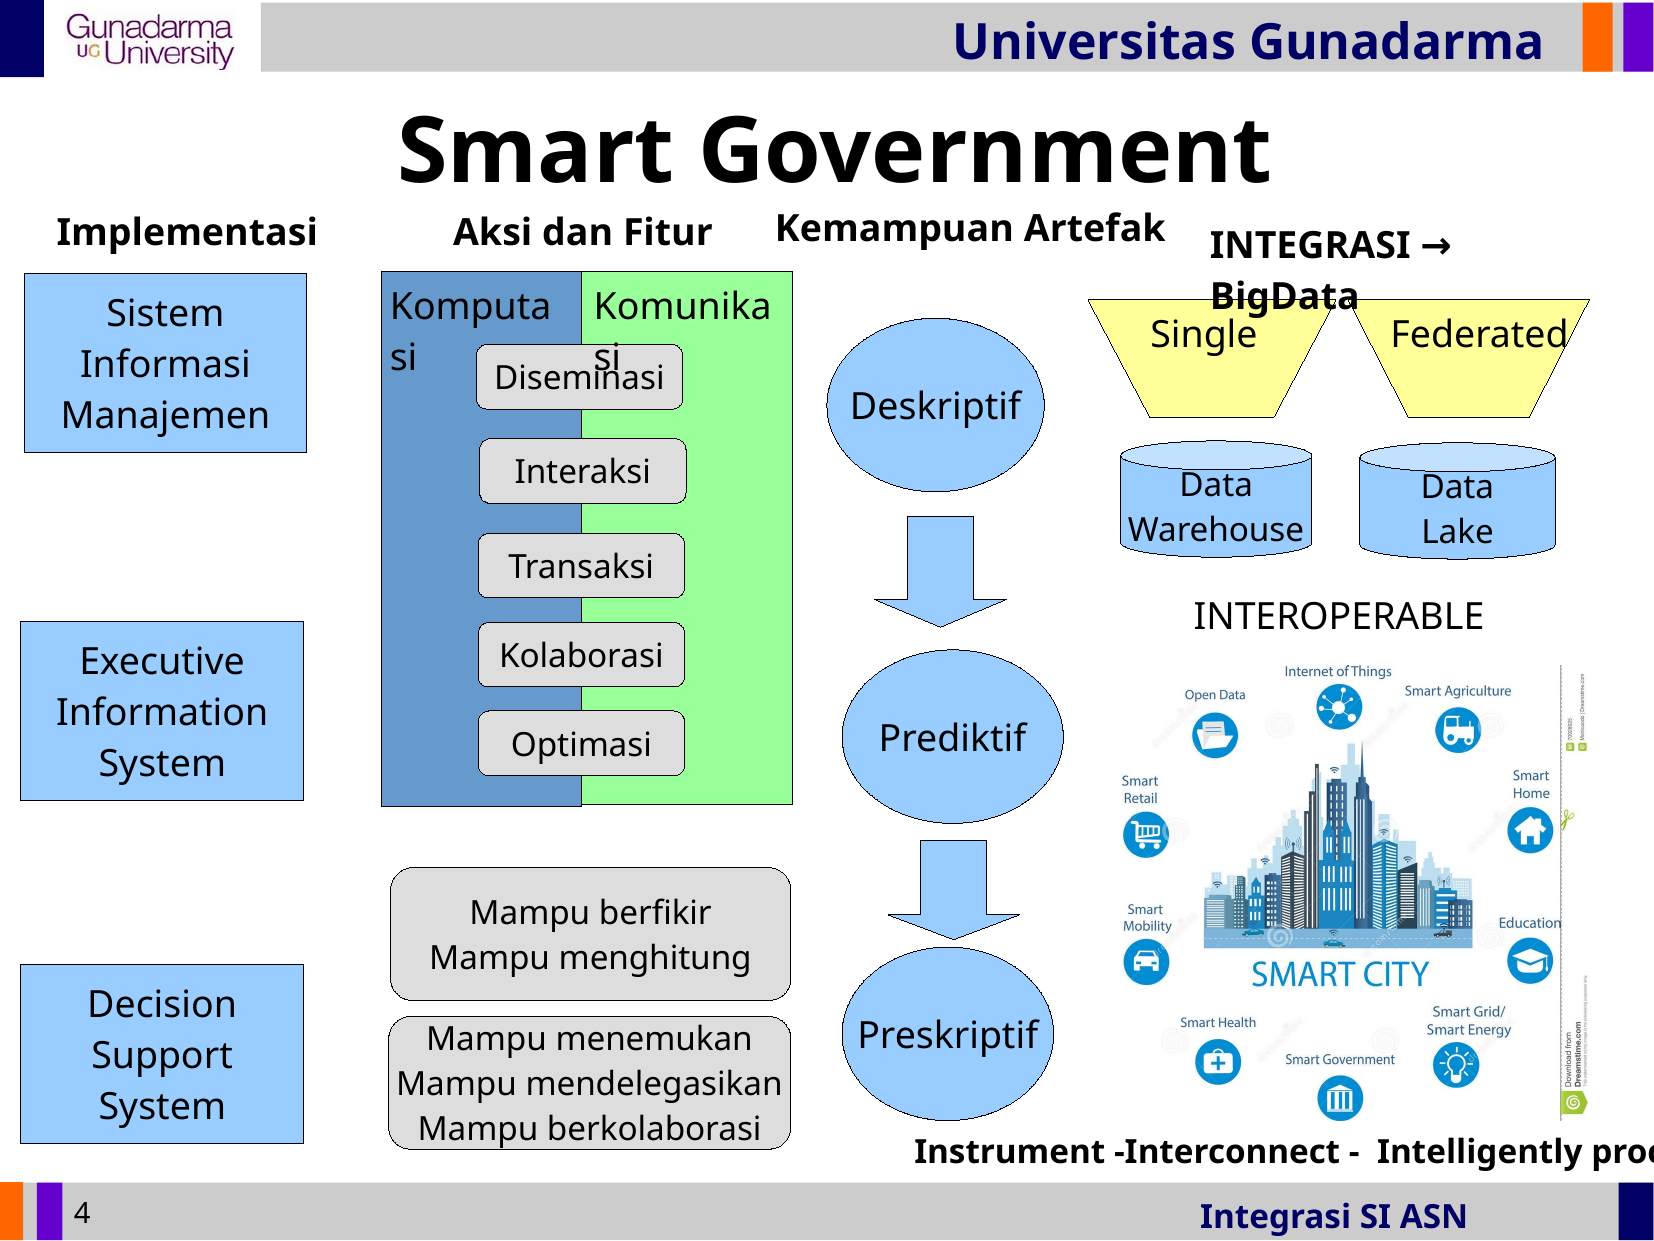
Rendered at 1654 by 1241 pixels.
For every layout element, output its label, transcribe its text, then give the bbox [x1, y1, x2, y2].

text_box Sistem Informasi Manajemen [24, 273, 307, 453]
text_box Single [1135, 299, 1276, 360]
text_box Implementasi [41, 197, 303, 258]
text_box Data Lake [1359, 458, 1556, 560]
text_box Kemampuan Artefak [760, 193, 1141, 254]
text_box Pengembangan Sistem A [1120, 440, 1312, 470]
text_box [1329, 299, 1336, 305]
text_box Aksi dan Fitur [438, 197, 702, 258]
text_box Transaksi [478, 533, 685, 598]
text_box Mampu berfikir Mampu menghitung [390, 867, 791, 1001]
text_box [1279, 299, 1289, 304]
text_box Deskriptif [826, 318, 1045, 492]
text_box Interaksi [479, 438, 687, 504]
picture [1326, 1085, 1352, 1111]
text_box INTEROPERABLE [1178, 581, 1538, 643]
text_box Komputasi [374, 271, 578, 377]
text_box [1088, 299, 1331, 418]
text_box Data Warehouse [1120, 457, 1312, 558]
text_box [1379, 360, 1559, 418]
picture [65, 0, 235, 70]
title Smart Government [78, 84, 1592, 211]
text_box Komunikasi [578, 271, 801, 377]
text_box [874, 516, 1007, 628]
text_box [1352, 299, 1375, 352]
text_box Diseminasi [476, 377, 683, 410]
text_box Pengembangan Sistem B [1359, 442, 1556, 472]
text_box Federated [1375, 299, 1590, 360]
text_box Executive Information System [20, 621, 304, 801]
text_box Kolaborasi [478, 622, 685, 687]
text_box Mampu menemukan Mampu mendelegasikan Mampu berkolaborasi [388, 1016, 791, 1150]
text_box Preskriptif [842, 947, 1054, 1120]
text_box [381, 377, 793, 807]
text_box INTEGRASI → BigData [1195, 210, 1626, 273]
text_box Instrument -Interconnect - Intelligently process [899, 1120, 1653, 1176]
text_box Prediktif [842, 649, 1064, 824]
text_box [888, 840, 1020, 940]
text_box Decision Support System [20, 964, 304, 1144]
text_box Optimasi [478, 710, 685, 776]
picture [1122, 665, 1592, 1121]
